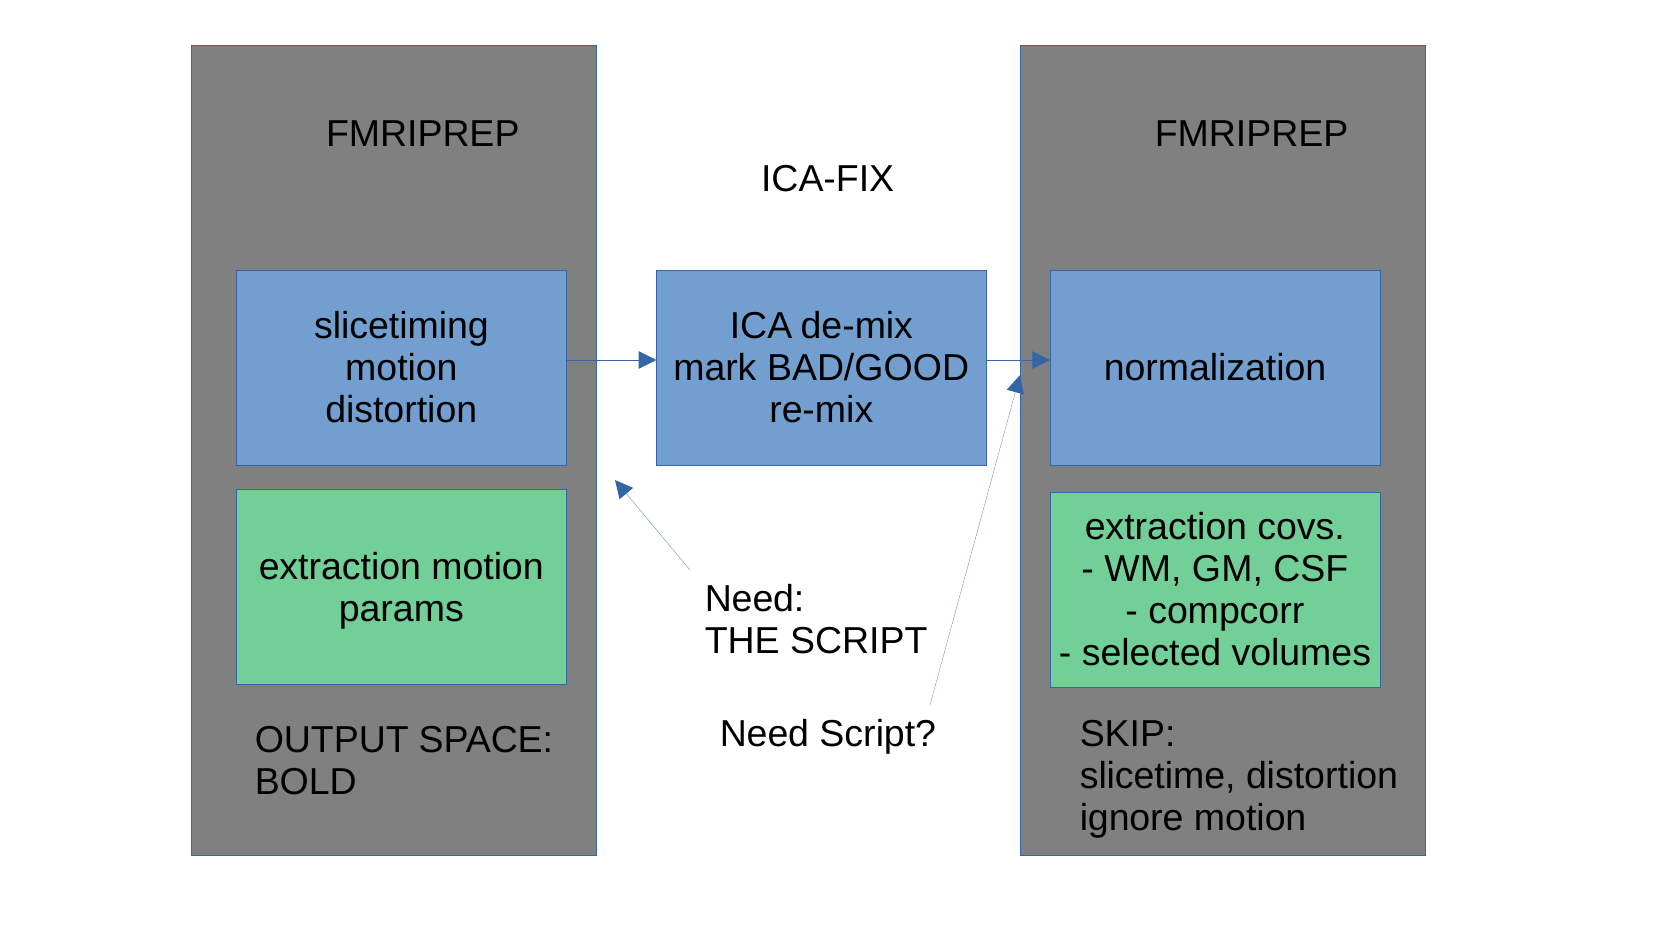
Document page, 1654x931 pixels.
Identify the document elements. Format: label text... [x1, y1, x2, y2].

text_box ICA de-mix mark BAD/GOOD re-mix [656, 270, 987, 466]
text_box SKIP: slicetime, distortion ignore motion [1065, 705, 1413, 846]
text_box extraction covs. - WM, GM, CSF - compcorr - selected volumes [1050, 492, 1381, 688]
text_box extraction motion params [236, 489, 567, 685]
text_box FMRIPREP [311, 105, 535, 162]
text_box [1020, 45, 1426, 856]
text_box slicetiming motion distortion [236, 270, 567, 466]
text_box ICA-FIX [746, 150, 910, 207]
text_box normalization [1050, 270, 1381, 466]
text_box FMRIPREP [1140, 105, 1364, 162]
text_box Need Script? [705, 705, 951, 762]
text_box OUTPUT SPACE: BOLD [240, 711, 569, 811]
text_box Need: THE SCRIPT [690, 570, 943, 669]
text_box [191, 45, 597, 856]
